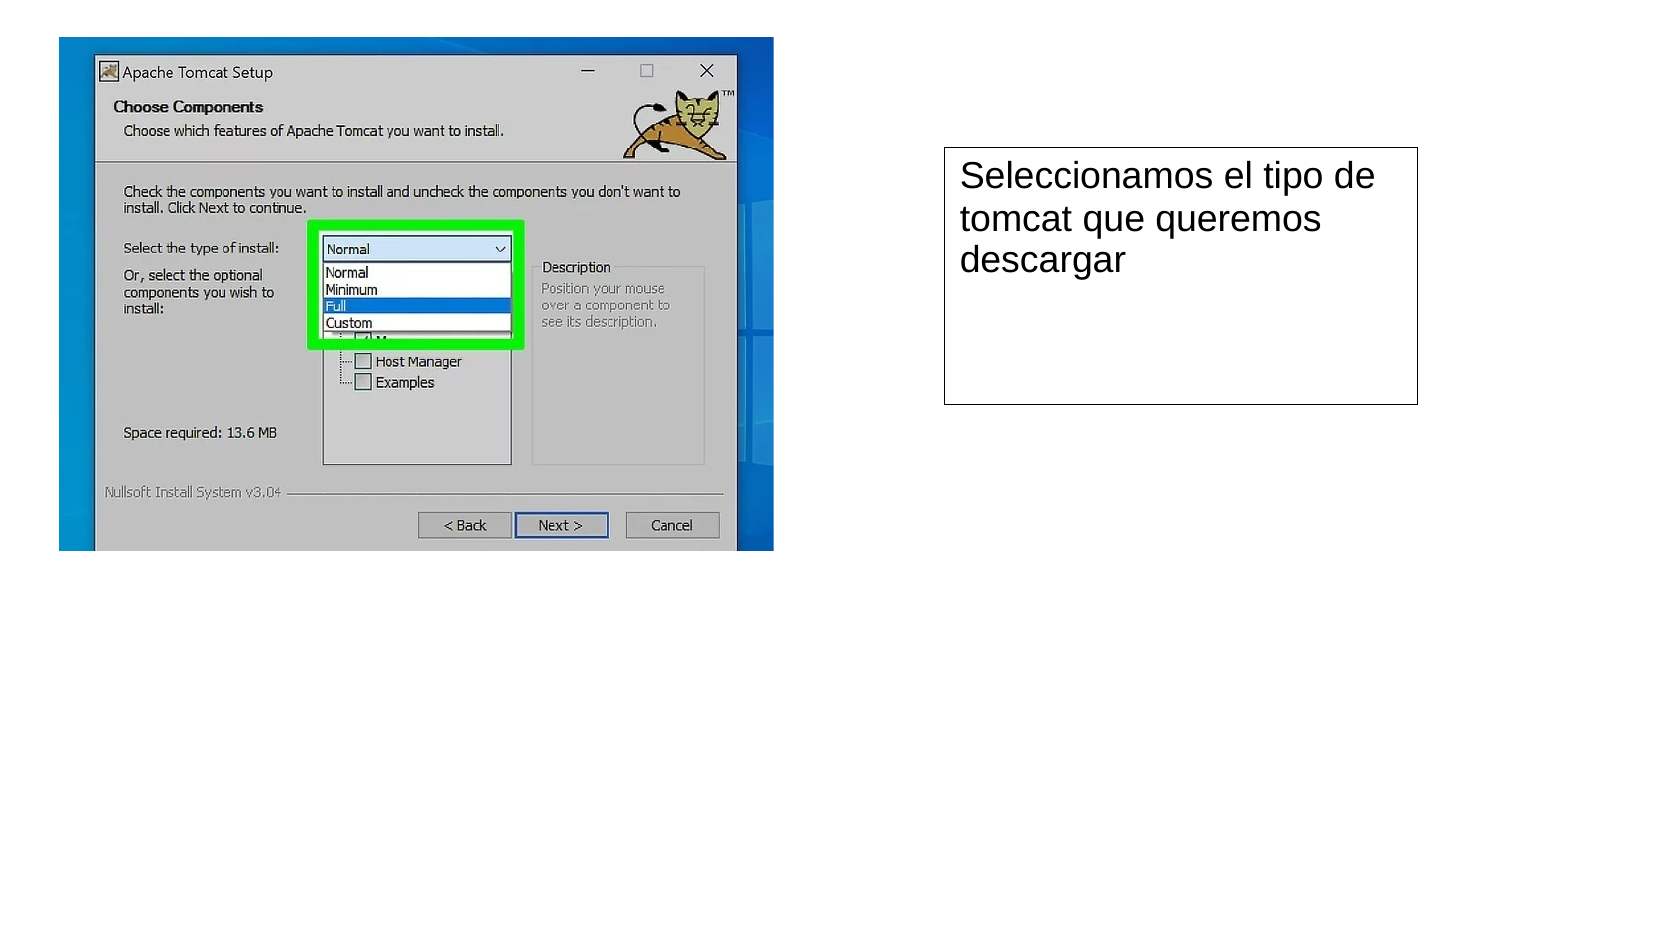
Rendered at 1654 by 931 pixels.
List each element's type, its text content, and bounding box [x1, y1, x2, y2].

text_box Seleccionamos el tipo de tomcat que queremos descargar [944, 147, 1418, 405]
picture [80, 54, 88, 60]
picture [92, 37, 774, 551]
picture [108, 37, 145, 42]
